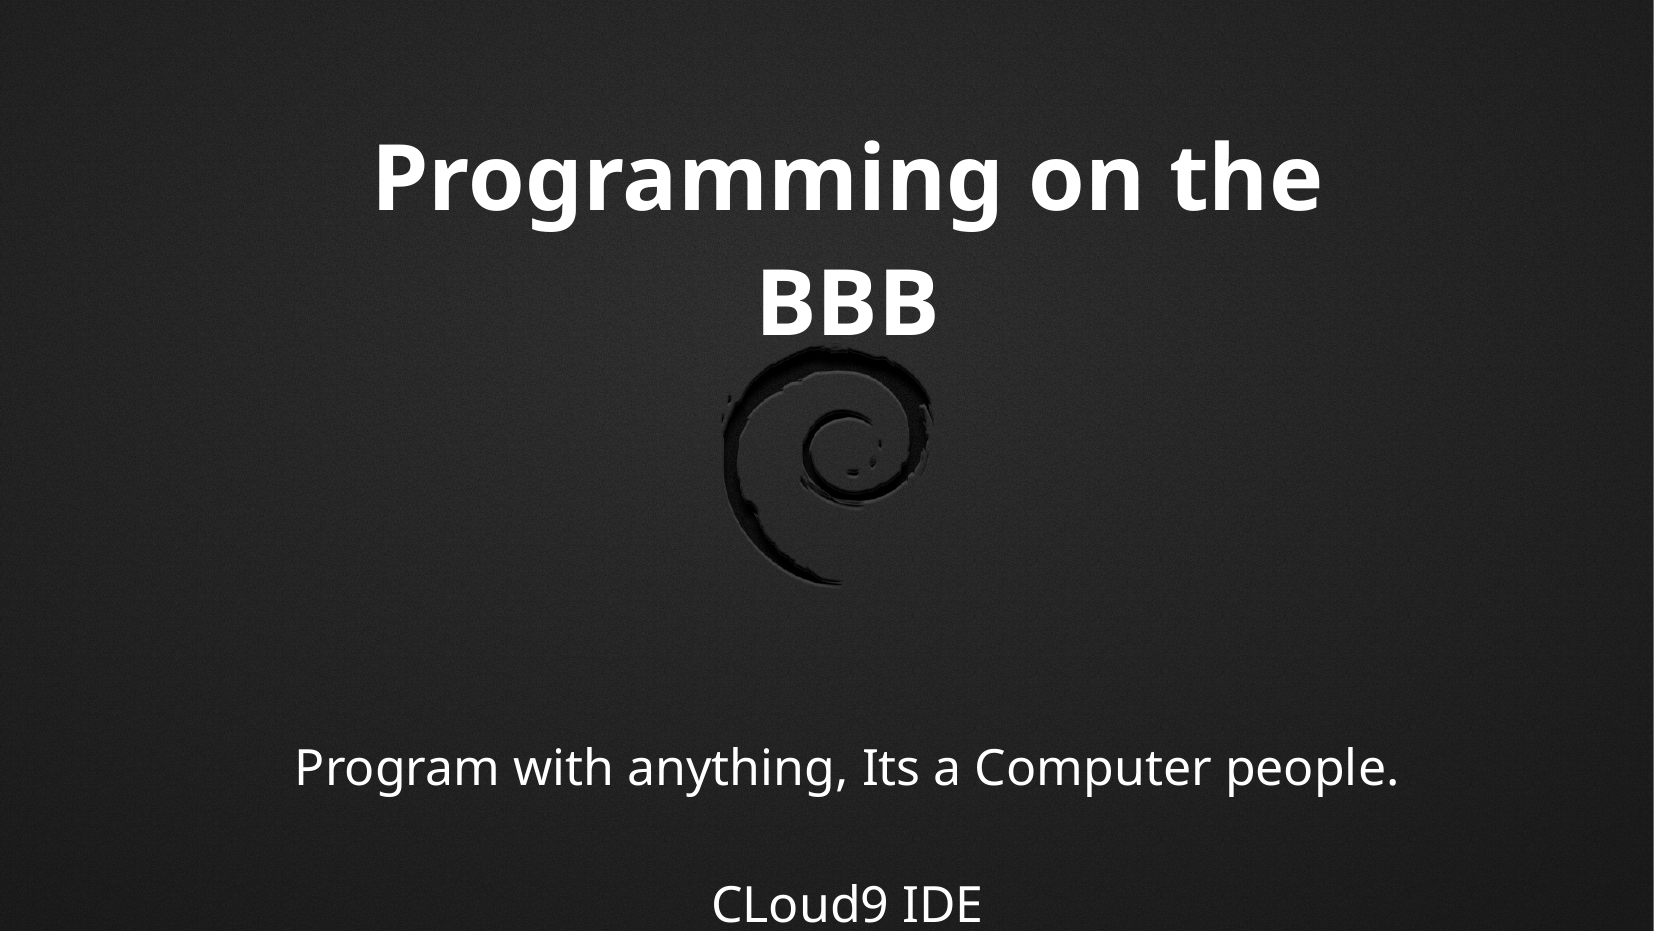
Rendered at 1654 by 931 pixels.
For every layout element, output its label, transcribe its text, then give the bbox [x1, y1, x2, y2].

text_box Programming on the BBB Program with anything, Its a Computer people. CLoud9 IDE [255, 105, 1441, 699]
picture [0, 0, 1654, 931]
